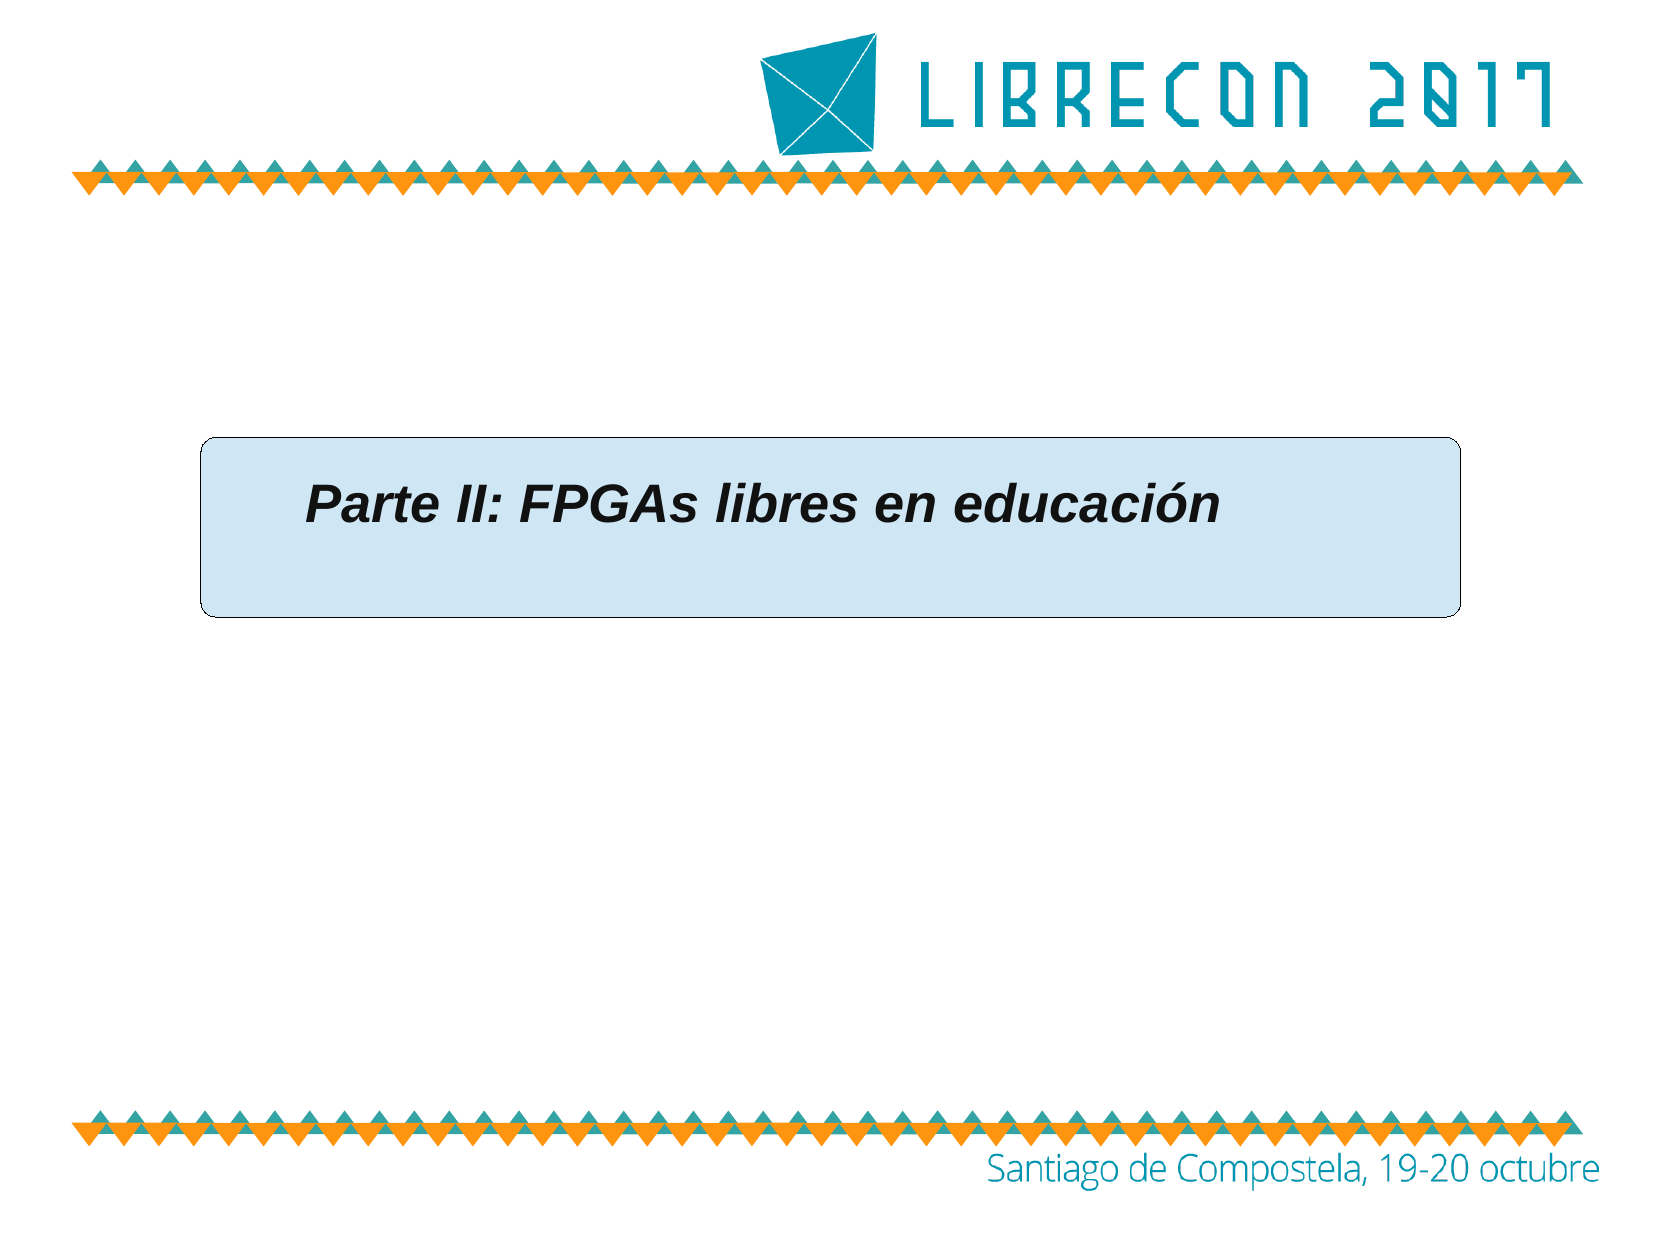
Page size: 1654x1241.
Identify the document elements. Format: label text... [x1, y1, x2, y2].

text_box [200, 437, 1461, 618]
text_box Parte II: FPGAs libres en educación [290, 465, 1326, 588]
picture [968, 1133, 1617, 1199]
picture [744, 13, 1571, 164]
